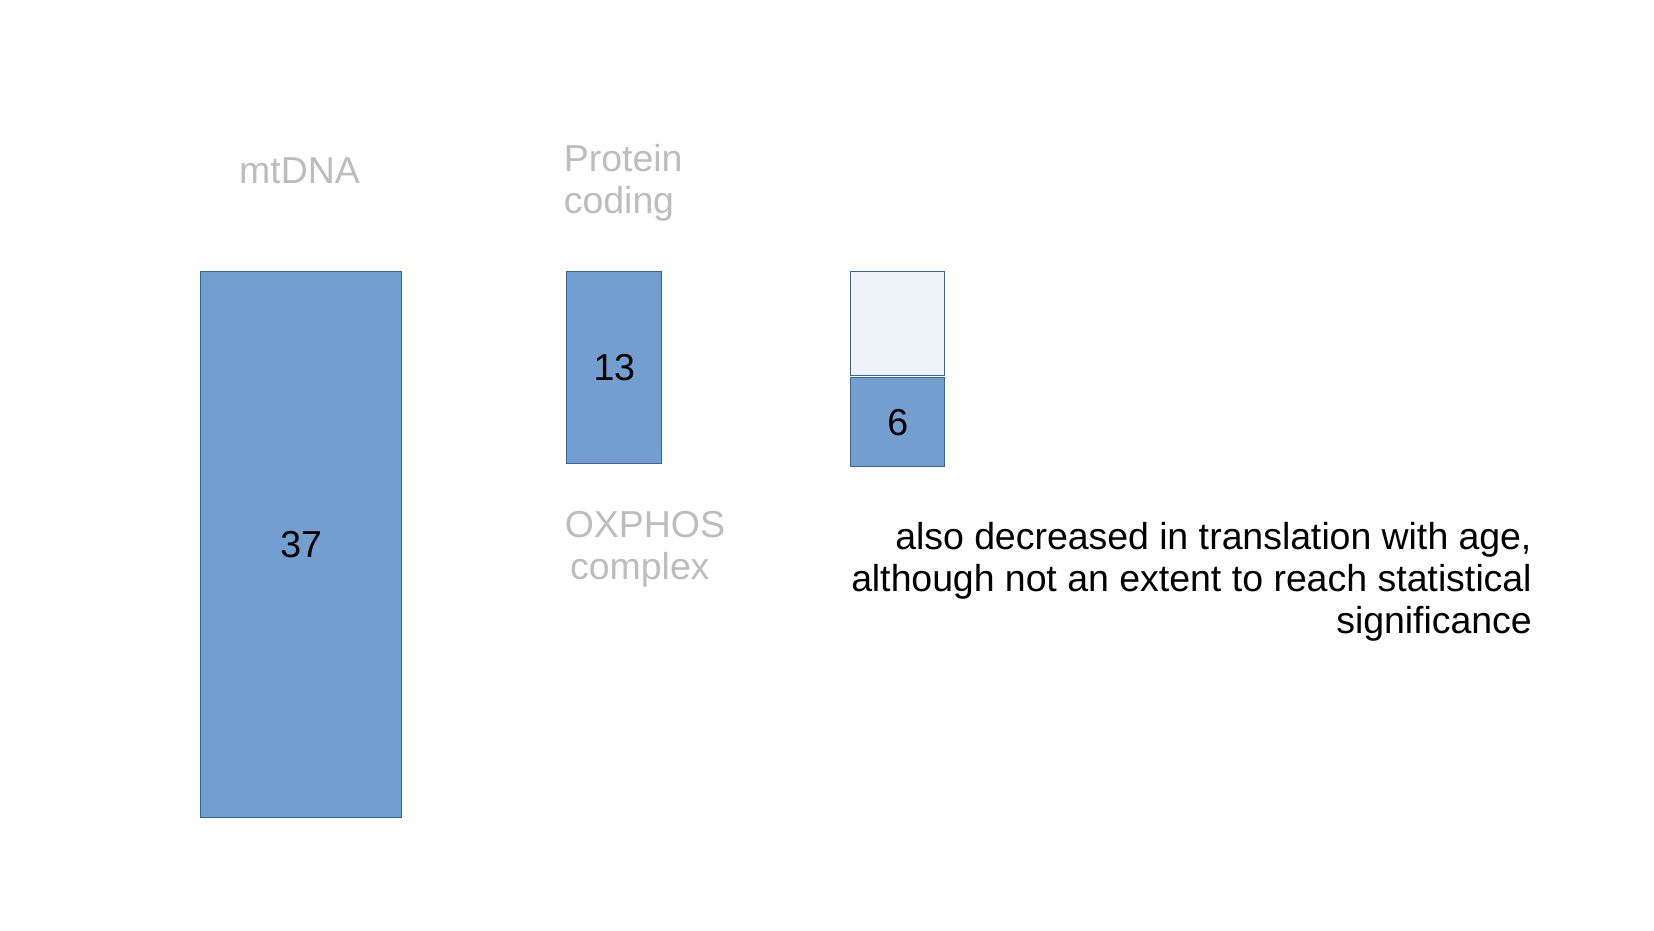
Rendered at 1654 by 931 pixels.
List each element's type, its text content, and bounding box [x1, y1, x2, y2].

text_box 6 [850, 377, 945, 467]
text_box OXPHOS complex [529, 496, 751, 595]
text_box Protein coding [549, 129, 704, 229]
text_box 13 [566, 271, 662, 464]
text_box also decreased in translation with age, although not an extent to reach statistical significance [791, 507, 1547, 713]
text_box [850, 271, 945, 376]
text_box mtDNA [224, 141, 375, 199]
text_box 37 [200, 271, 402, 818]
